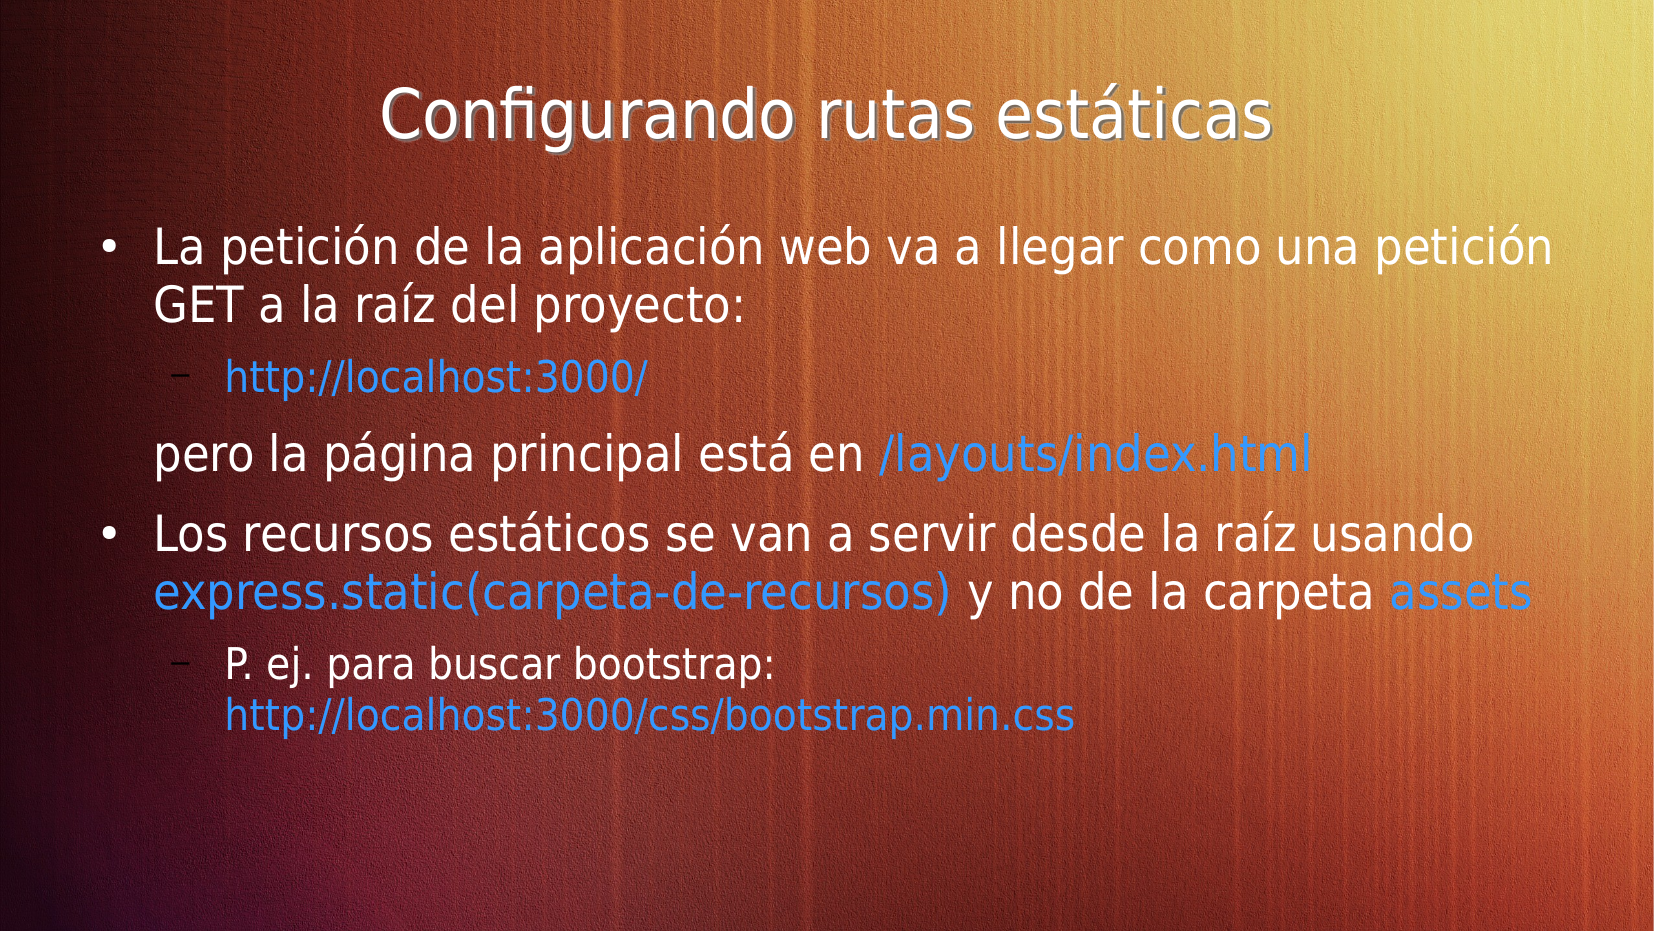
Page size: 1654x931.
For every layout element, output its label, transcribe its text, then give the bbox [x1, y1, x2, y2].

picture [0, 0, 1654, 931]
list La petición de la aplicación web va a llegar como una petición GET a la raíz del proyecto: http://localhost:3000/ pero la página principal está en /layouts/index.html Los recursos estáticos se van a servir desde la raíz usando express.static(carpeta-de-recursos) y no de la carpeta assets P. ej. para buscar bootstrap: http://localhost:3000/css/bootstrap.min.css [82, 217, 1571, 796]
title Configurando rutas estáticas [82, 37, 1571, 193]
